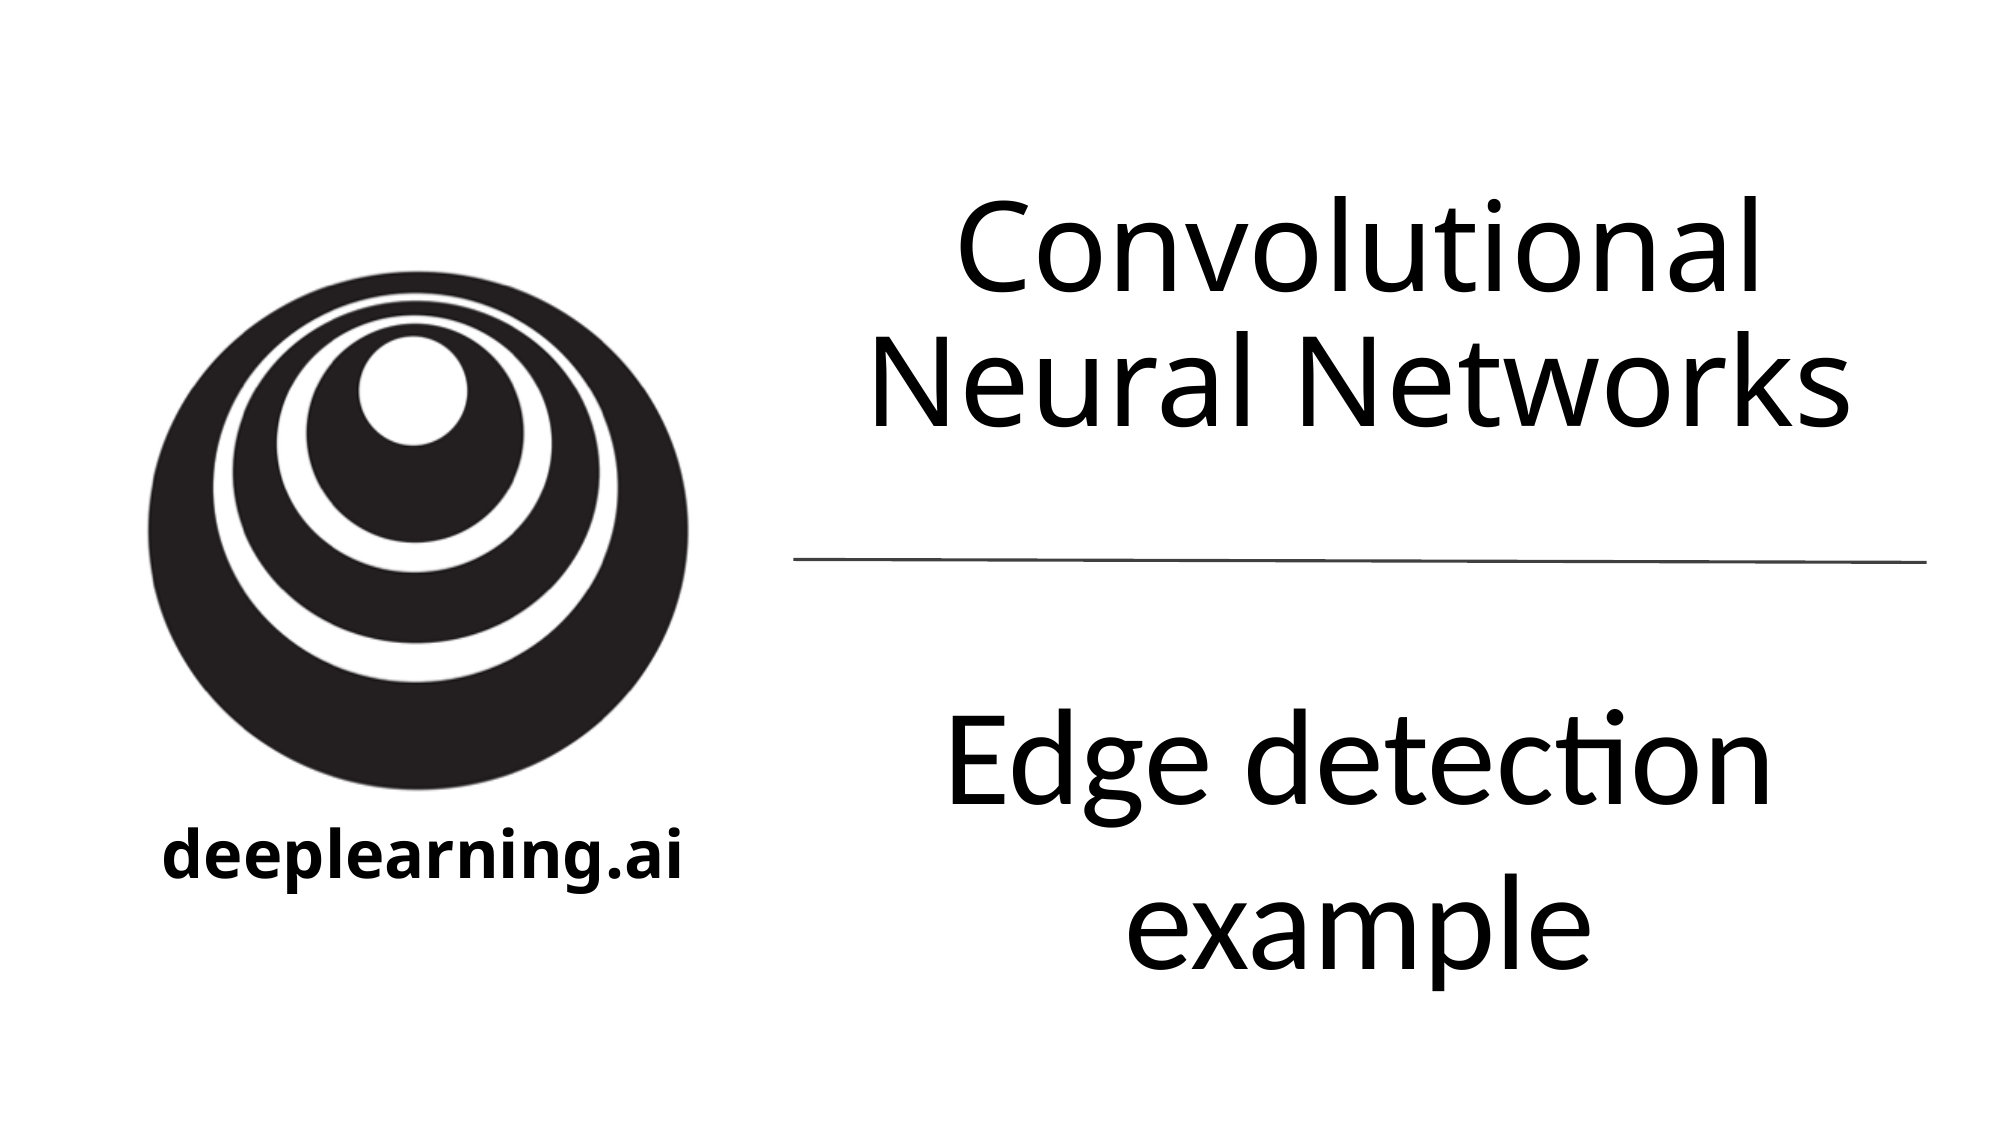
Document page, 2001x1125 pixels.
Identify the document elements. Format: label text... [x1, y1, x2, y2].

text_box Edge detection example [703, 660, 2000, 1009]
title Convolutional Neural Networks [848, 161, 1872, 462]
text_box deeplearning.ai [56, 768, 703, 901]
text_box [179, 194, 669, 702]
picture [108, 234, 739, 768]
